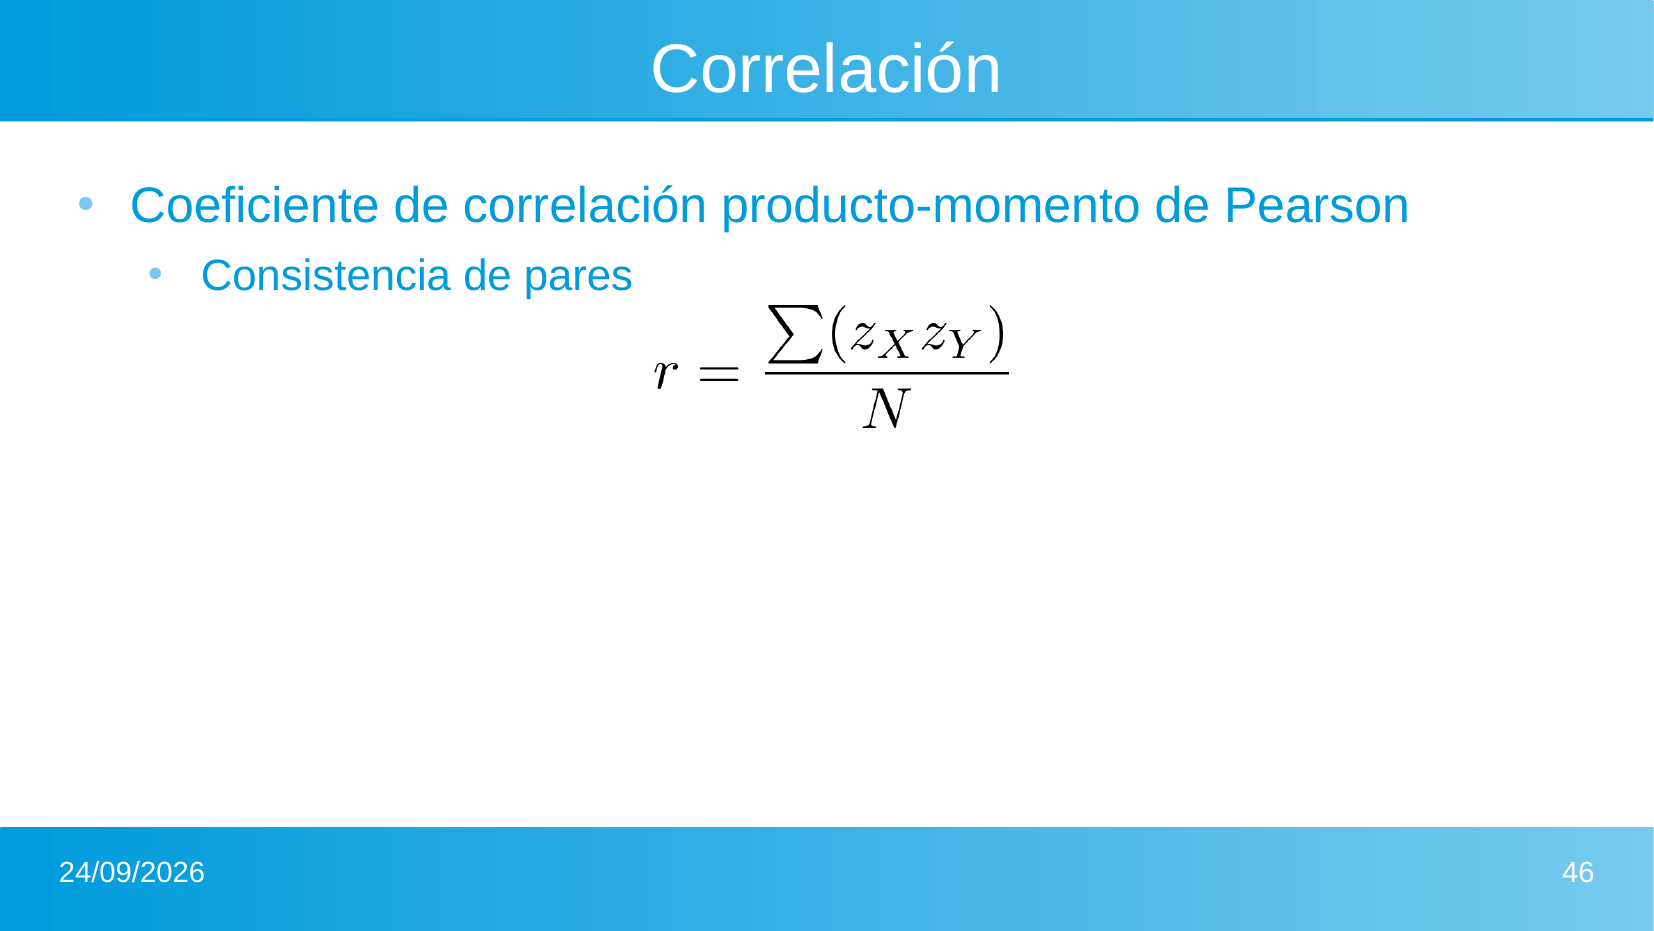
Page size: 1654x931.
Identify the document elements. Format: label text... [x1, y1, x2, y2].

title Correlación [59, 29, 1595, 108]
list Coeficiente de correlación producto-momento de Pearson Consistencia de pares [59, 177, 1595, 768]
picture [654, 305, 1009, 428]
